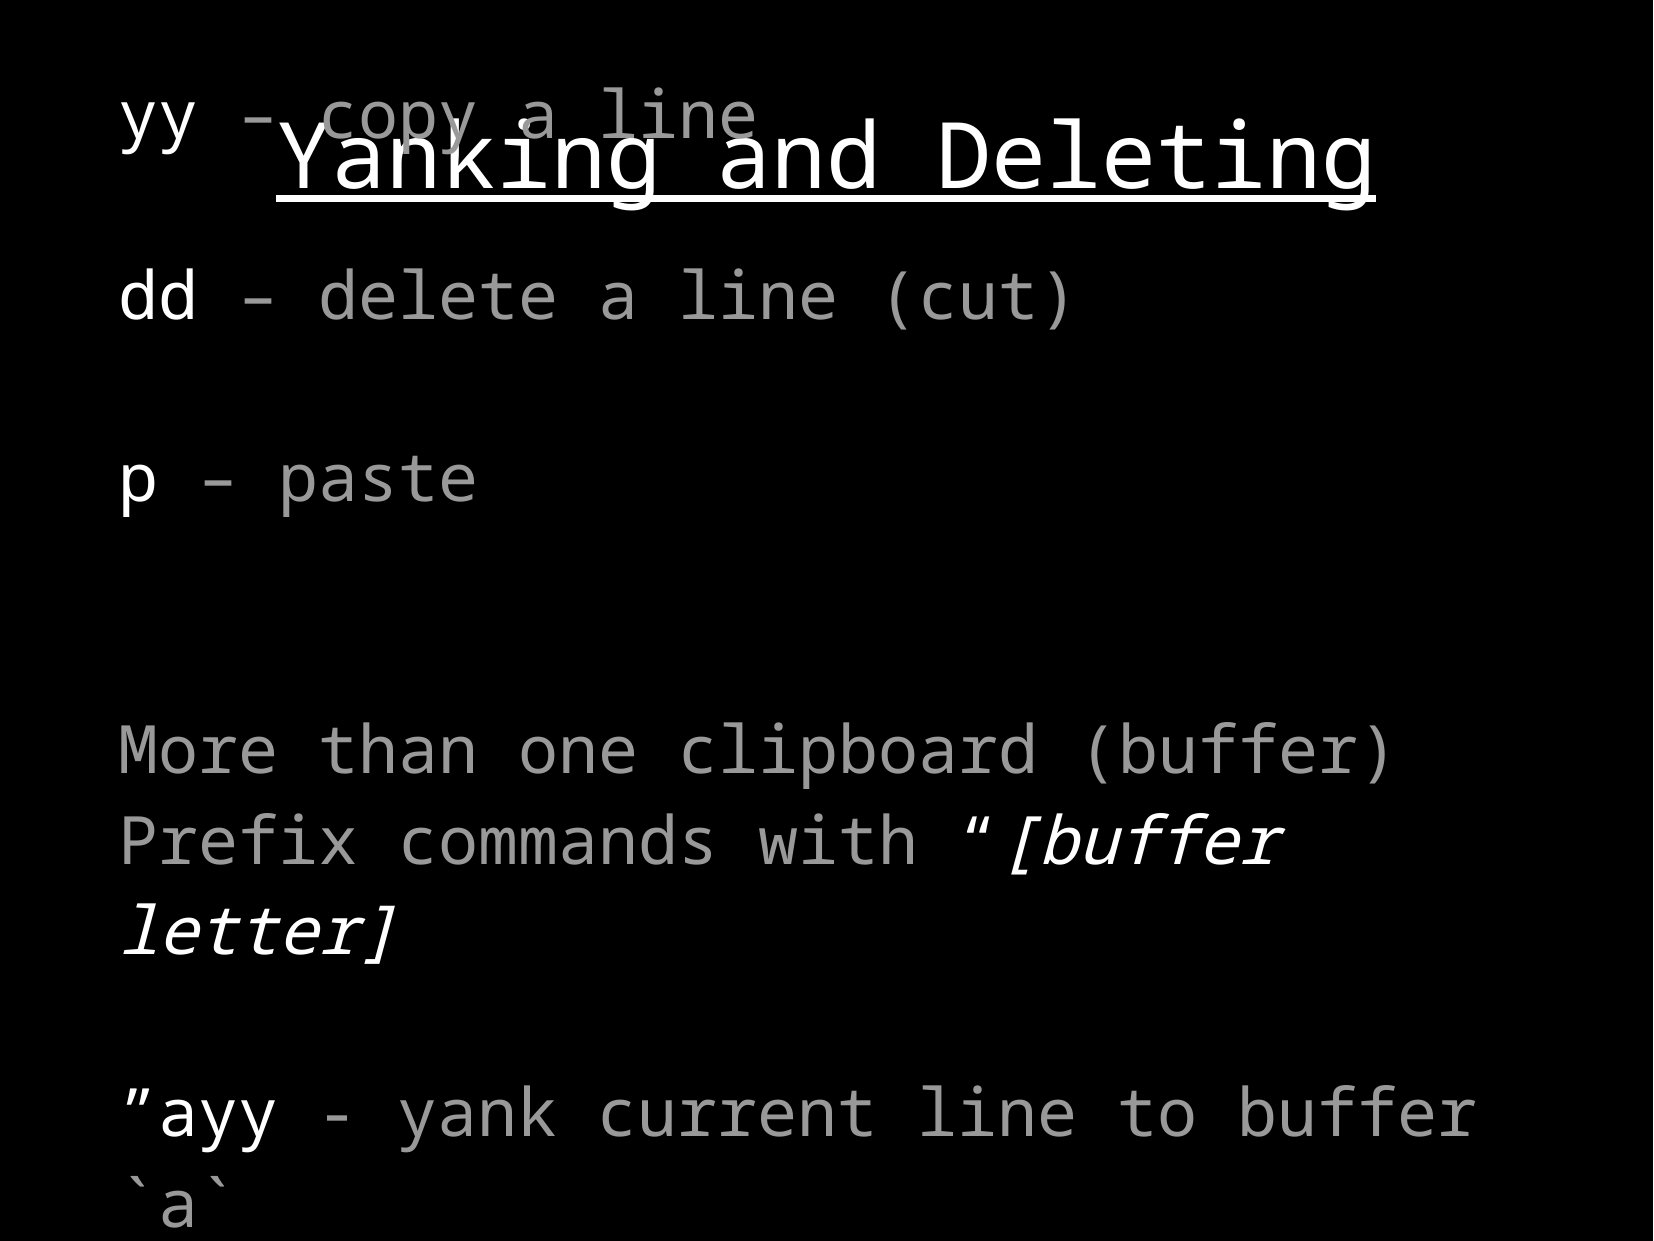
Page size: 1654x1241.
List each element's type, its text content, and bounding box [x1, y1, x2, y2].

subtitle yy – copy a line dd – delete a line (cut) p – paste More than one clipboard (buffer) Prefix commands with “[buffer letter] ”ayy - yank current line to buffer `a` ”ap – paste buffer `a` [82, 210, 1571, 1195]
title Yanking and Deleting [82, 49, 1571, 210]
